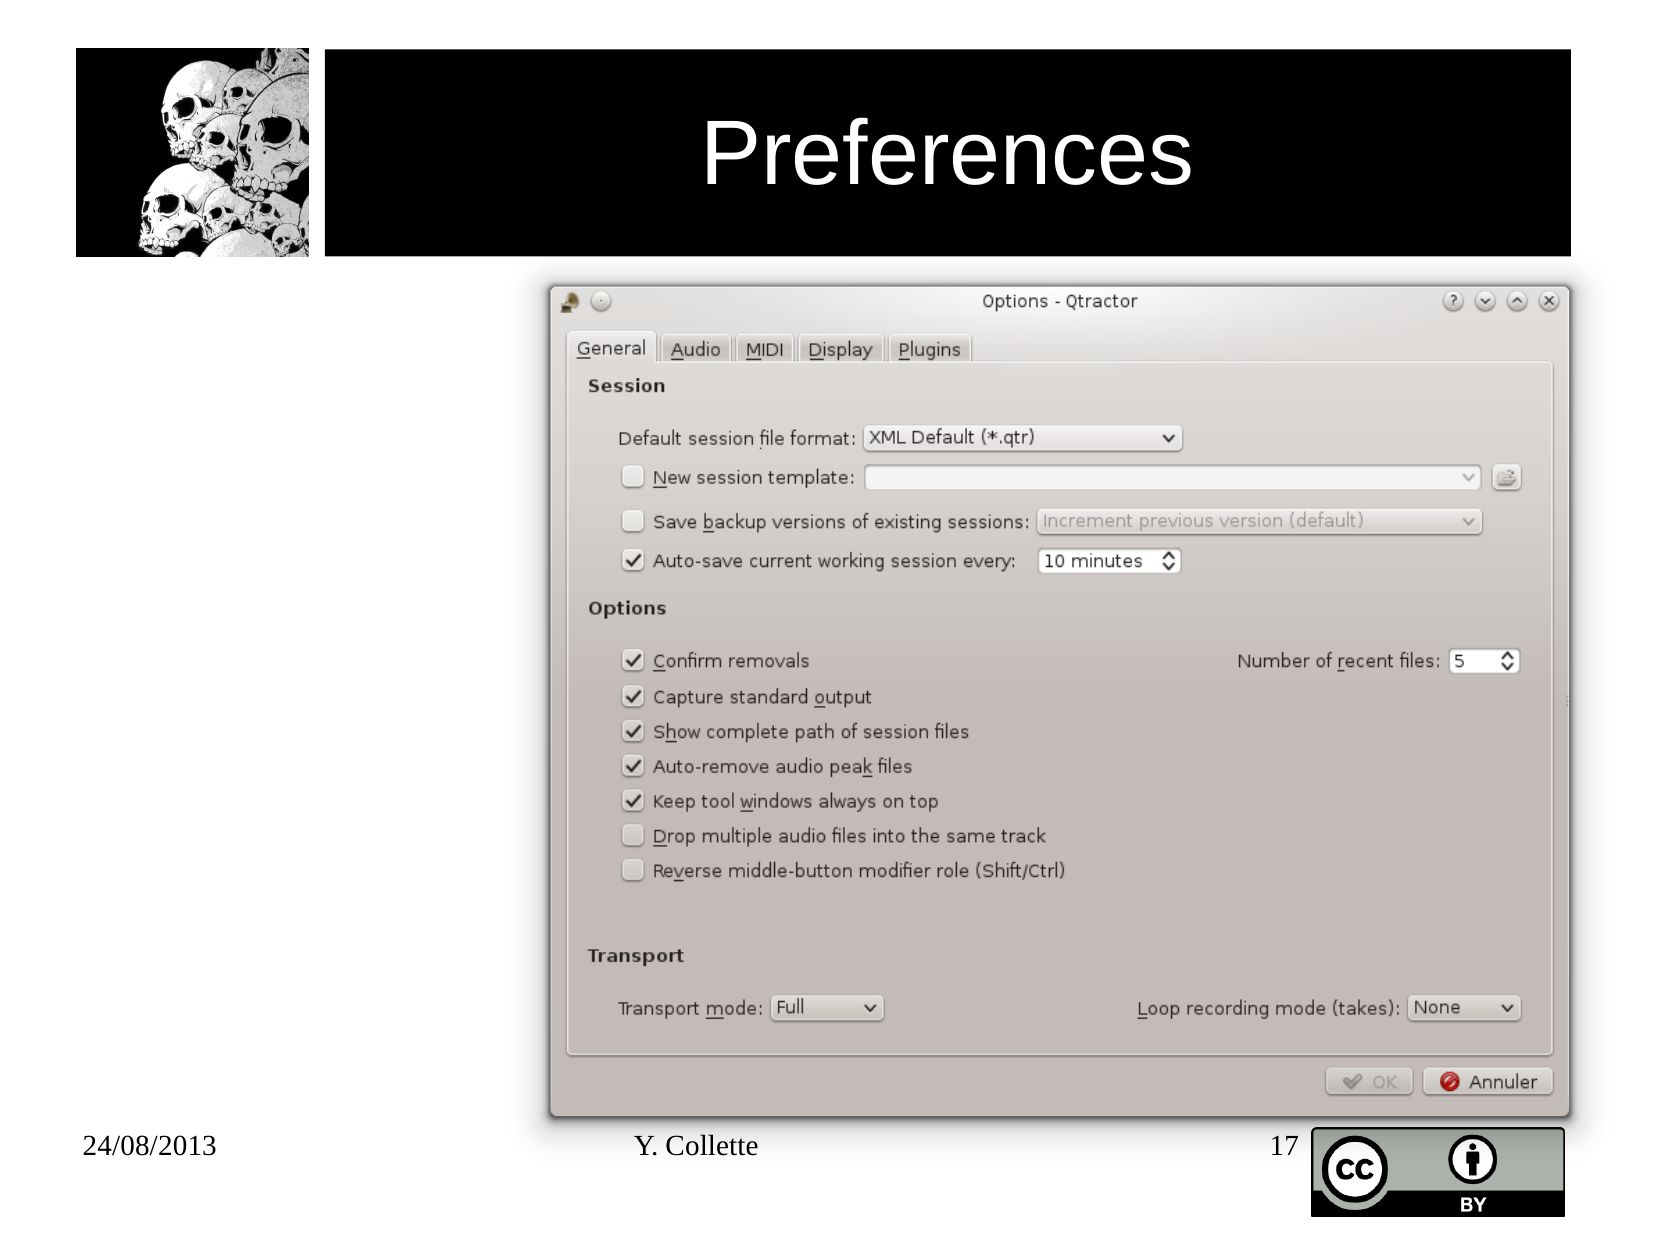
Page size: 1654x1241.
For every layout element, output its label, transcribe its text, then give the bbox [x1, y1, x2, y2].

picture [495, 231, 1625, 1217]
picture [76, 48, 309, 257]
title Preferences [324, 49, 1571, 257]
